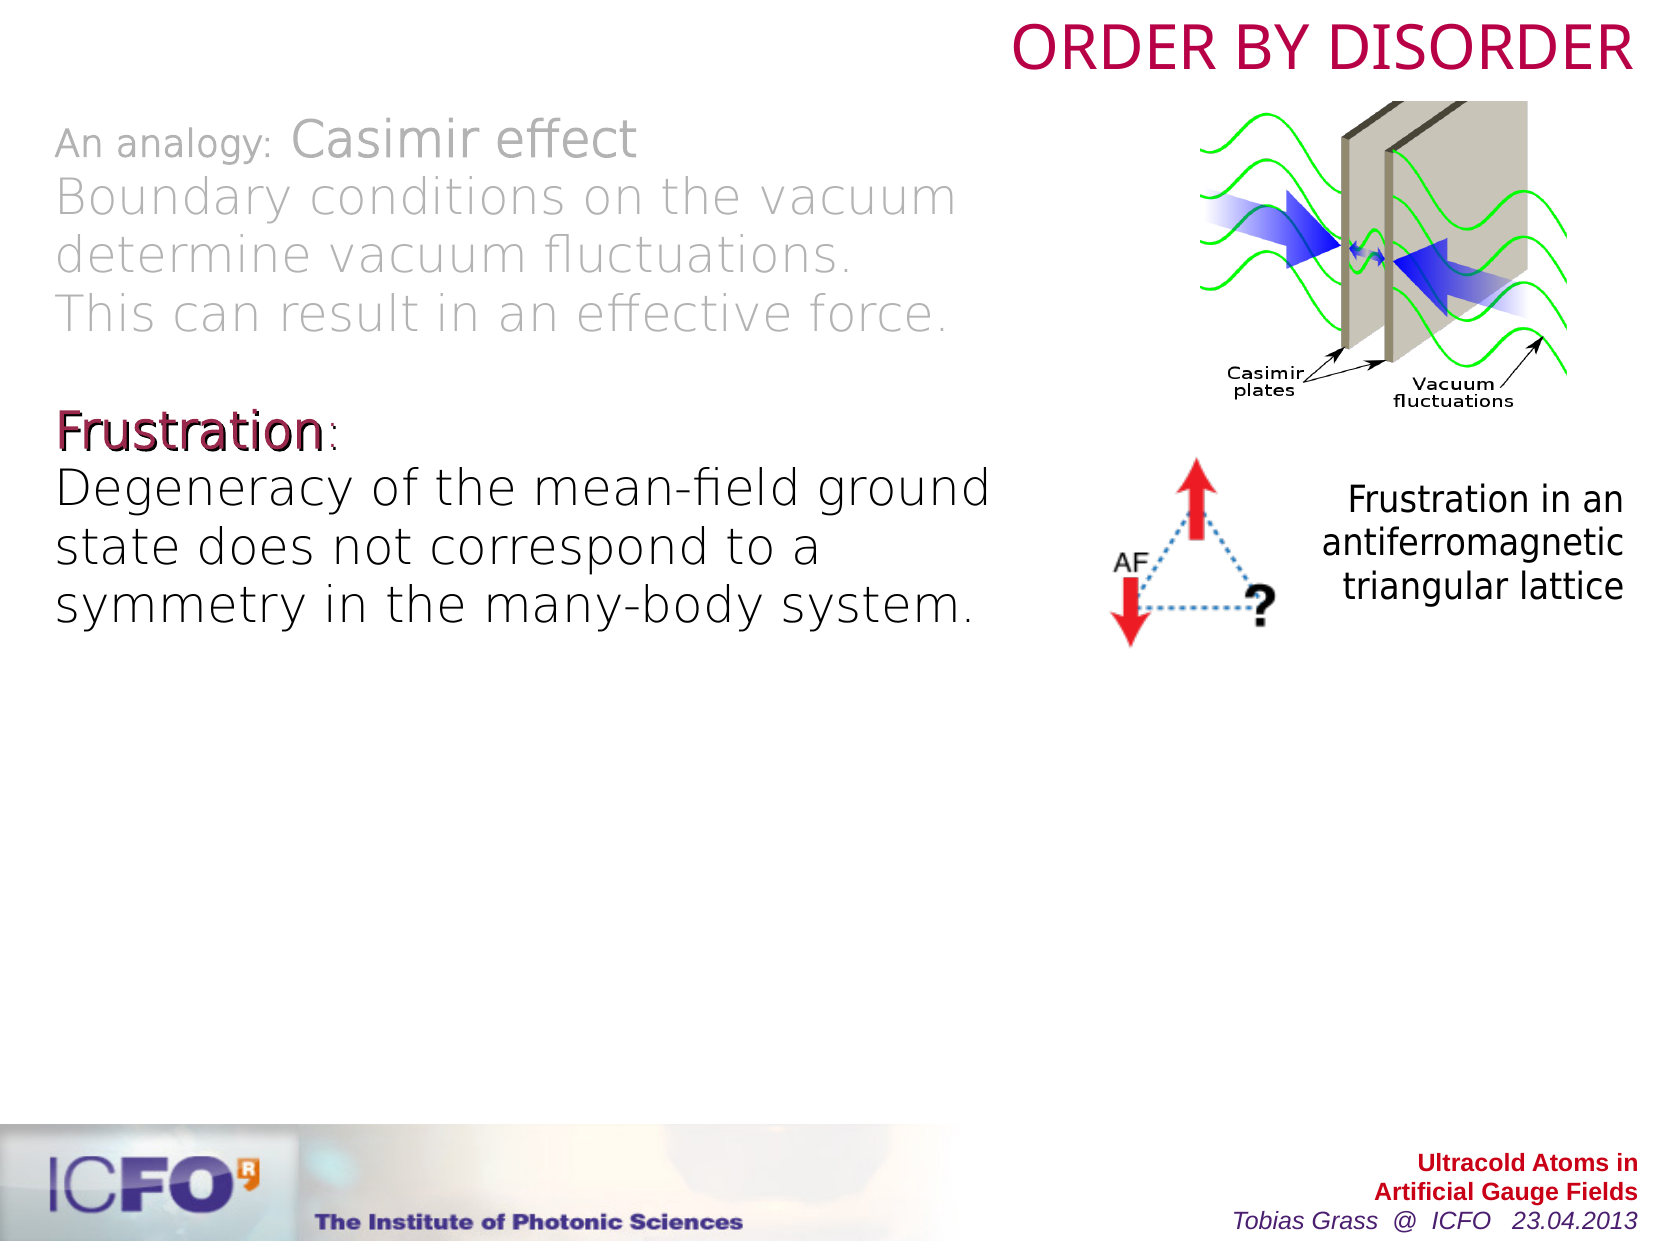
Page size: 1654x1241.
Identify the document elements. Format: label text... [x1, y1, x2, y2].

picture [1200, 101, 1567, 413]
text_box Frustration in an antiferromagnetic triangular lattice [1301, 470, 1640, 683]
picture [1087, 438, 1301, 676]
picture [0, 1124, 976, 1241]
text_box ORDER BY DISORDER [0, 0, 1651, 99]
text_box An analogy: Casimir effect Boundary conditions on the vacuum determine vacuum fluctuations. This can result in an effective force. Frustration: Degeneracy of the mean-field ground state does not correspond to a symmetry in the many-body system. [39, 102, 1051, 642]
text_box Ultracold Atoms in Artificial Gauge Fields Tobias Grass @ ICFO 23.04.2013 [712, 1138, 1654, 1241]
